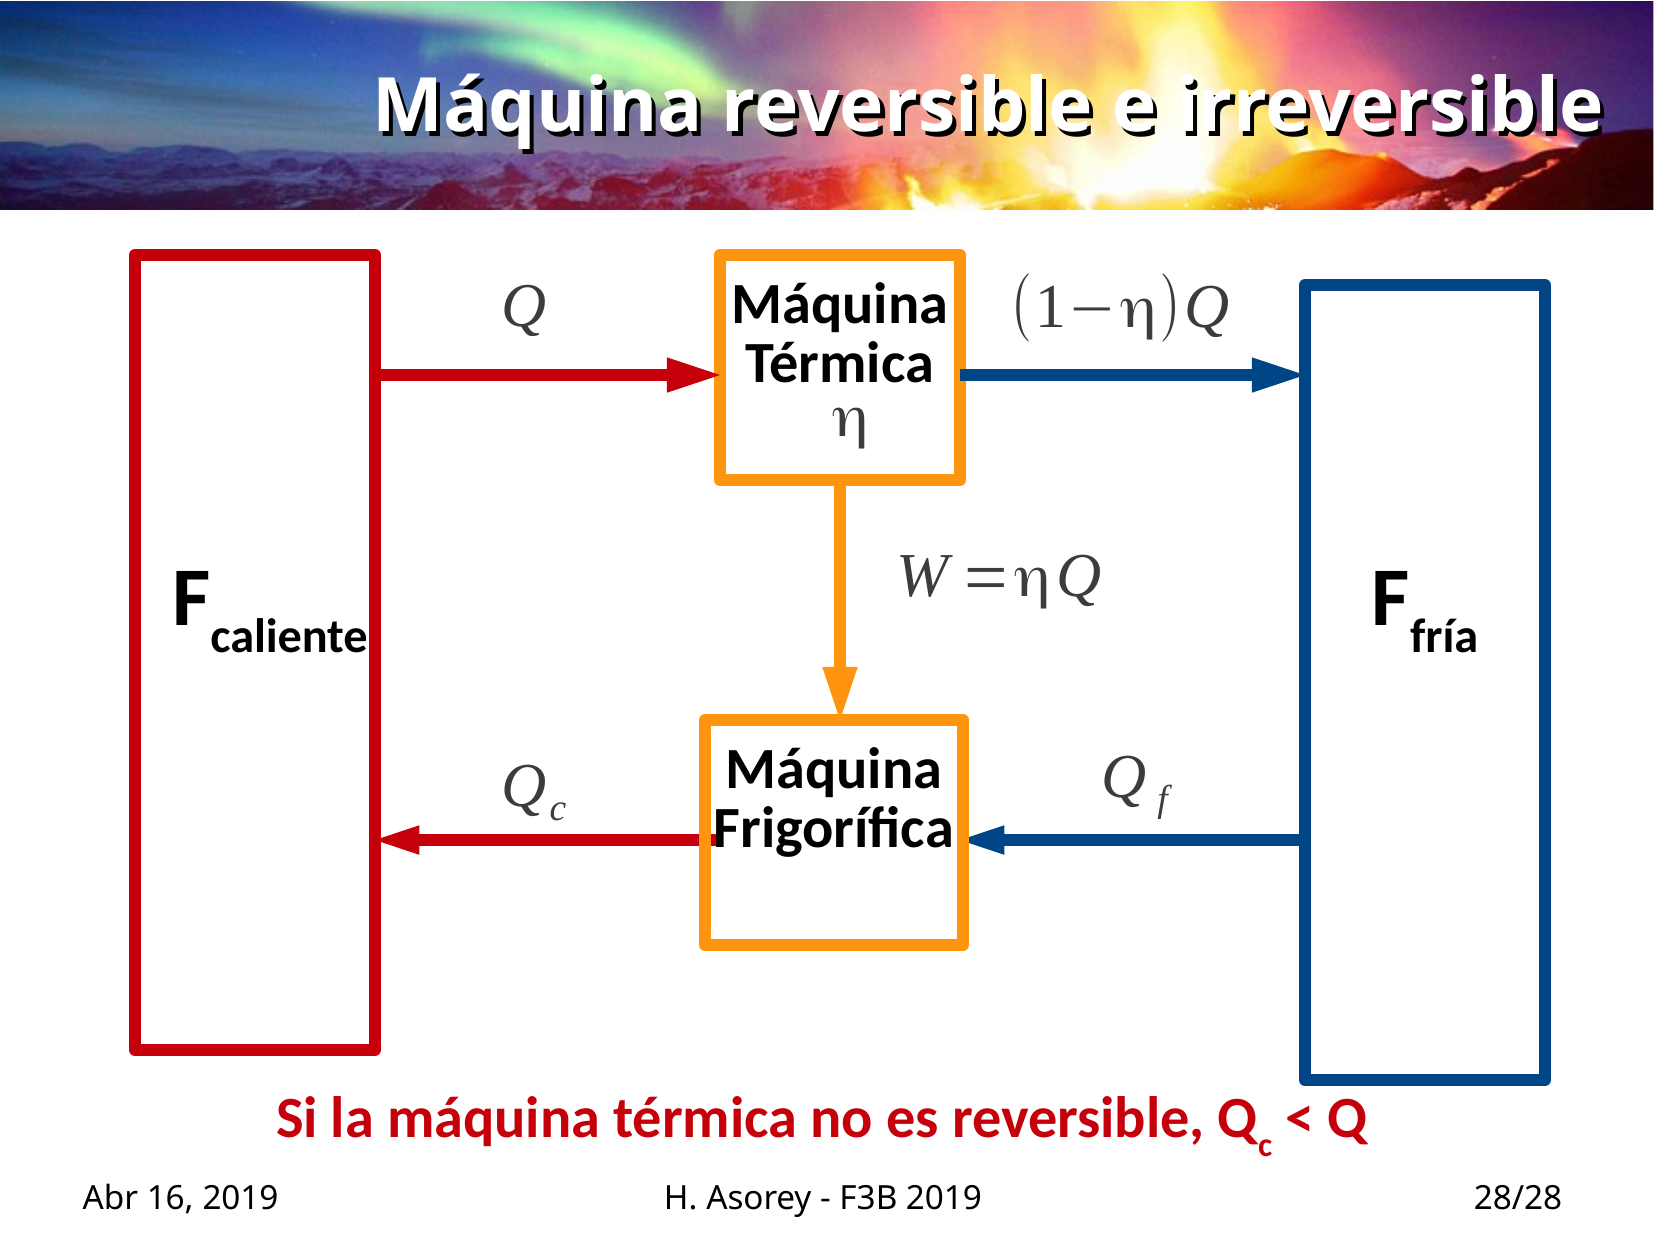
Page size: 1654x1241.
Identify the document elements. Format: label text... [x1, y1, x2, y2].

chart [495, 270, 555, 339]
text_box Máquina Frigorífica [705, 720, 964, 946]
text_box Máquina Térmica [720, 255, 961, 481]
chart [825, 405, 878, 452]
chart [890, 540, 1111, 612]
text_box Si la máquina térmica no es reversible, Qc < Q [233, 1093, 1411, 1201]
chart [1095, 741, 1184, 820]
text_box Ffría [1305, 555, 1546, 691]
title Máquina reversible e irreversible [45, 15, 1606, 191]
chart [1005, 270, 1239, 345]
chart [495, 750, 574, 829]
text_box Fcaliente [150, 555, 391, 691]
picture [0, 1, 1654, 210]
